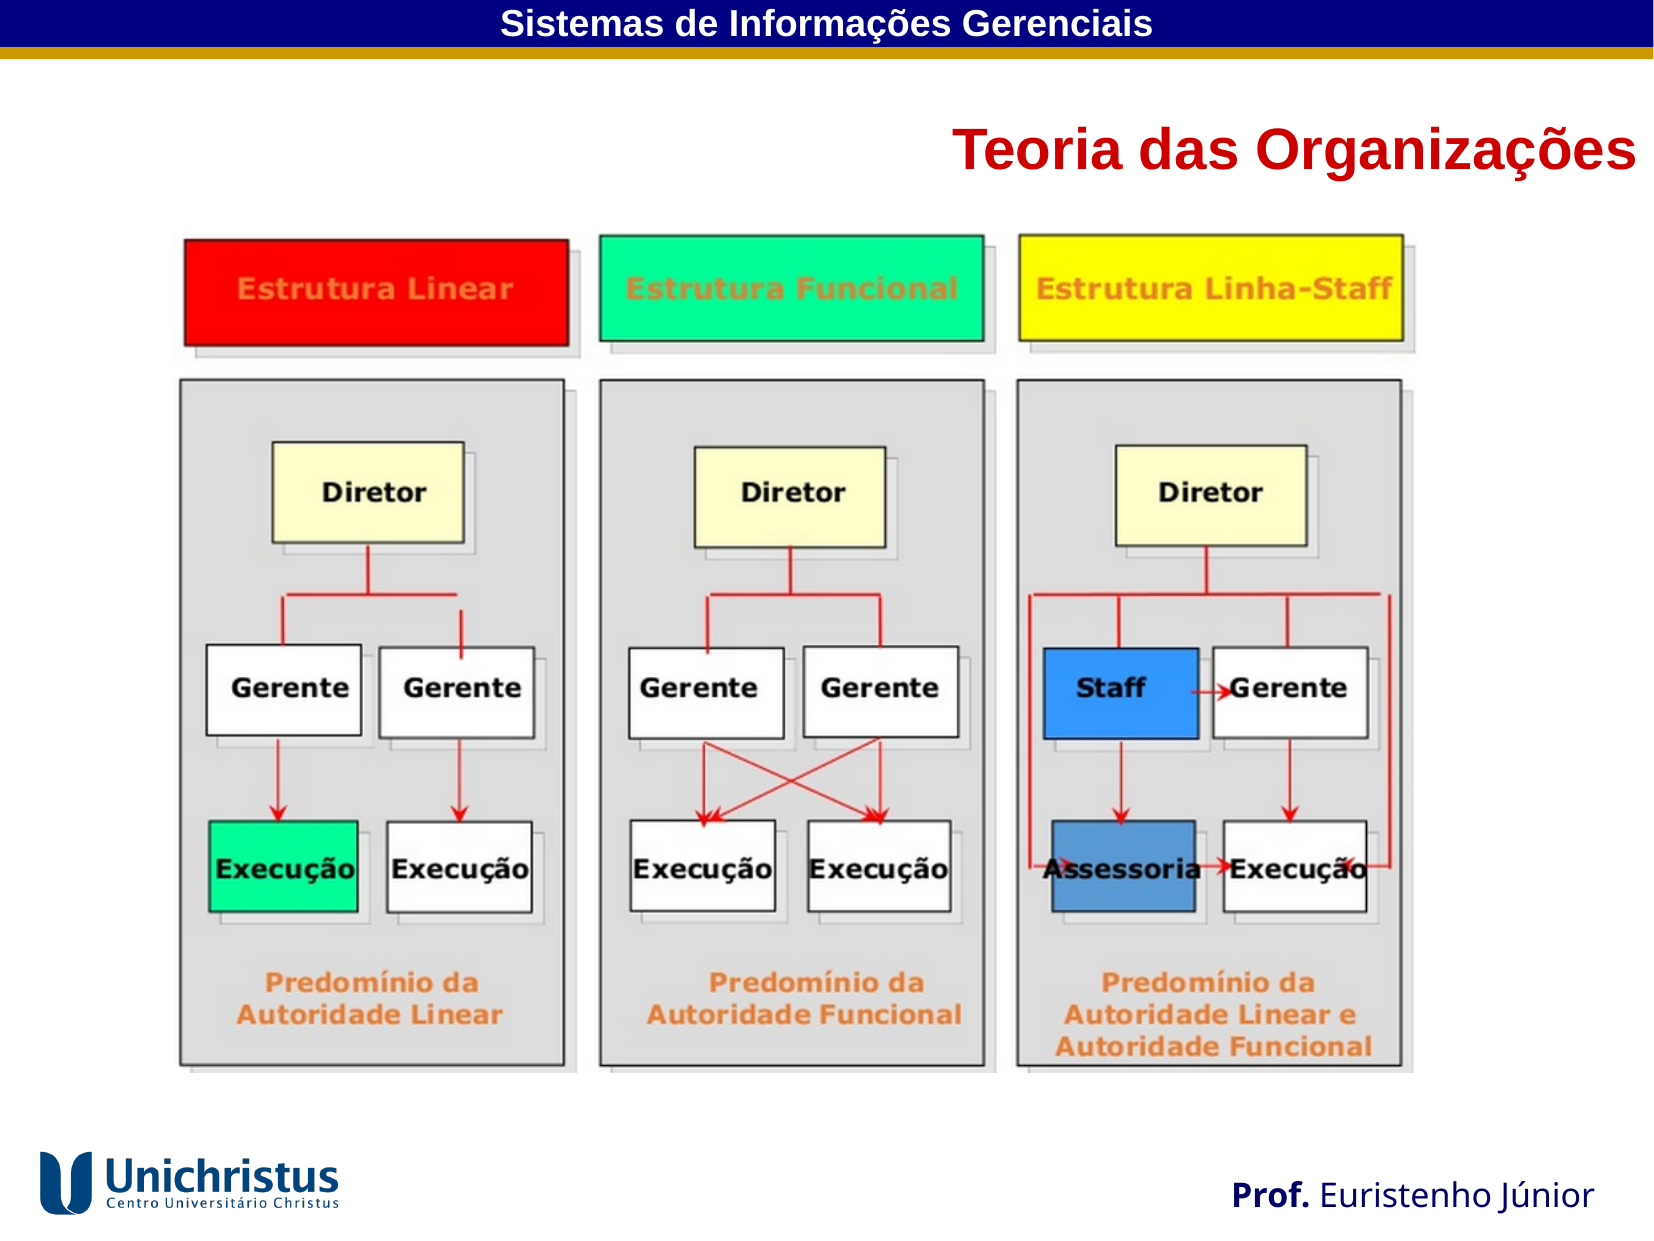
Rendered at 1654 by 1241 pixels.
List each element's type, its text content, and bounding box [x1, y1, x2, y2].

text_box Teoria das Organizações [937, 109, 1654, 190]
picture [35, 1148, 343, 1217]
text_box Prof. Euristenho Júnior [1216, 1163, 1654, 1224]
text_box Sistemas de Informações Gerenciais [0, 0, 1654, 47]
picture [171, 231, 1418, 1073]
text_box [0, 47, 1654, 60]
